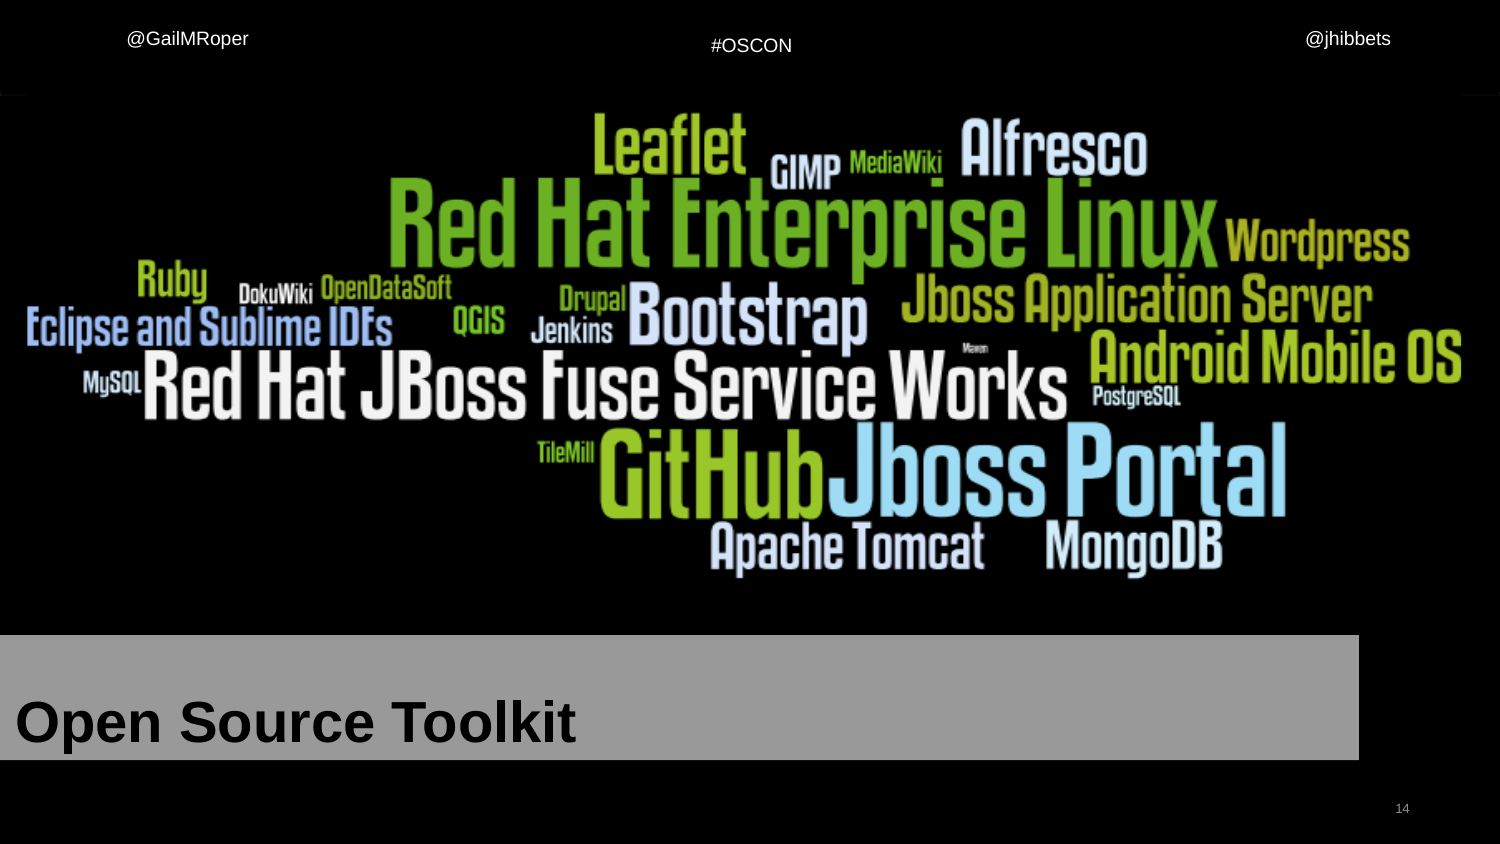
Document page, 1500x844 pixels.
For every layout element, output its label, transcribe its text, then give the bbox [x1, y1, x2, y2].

picture [3, 87, 1500, 621]
title Open Source Toolkit [0, 635, 1359, 761]
slide_number <number> [1074, 782, 1425, 827]
